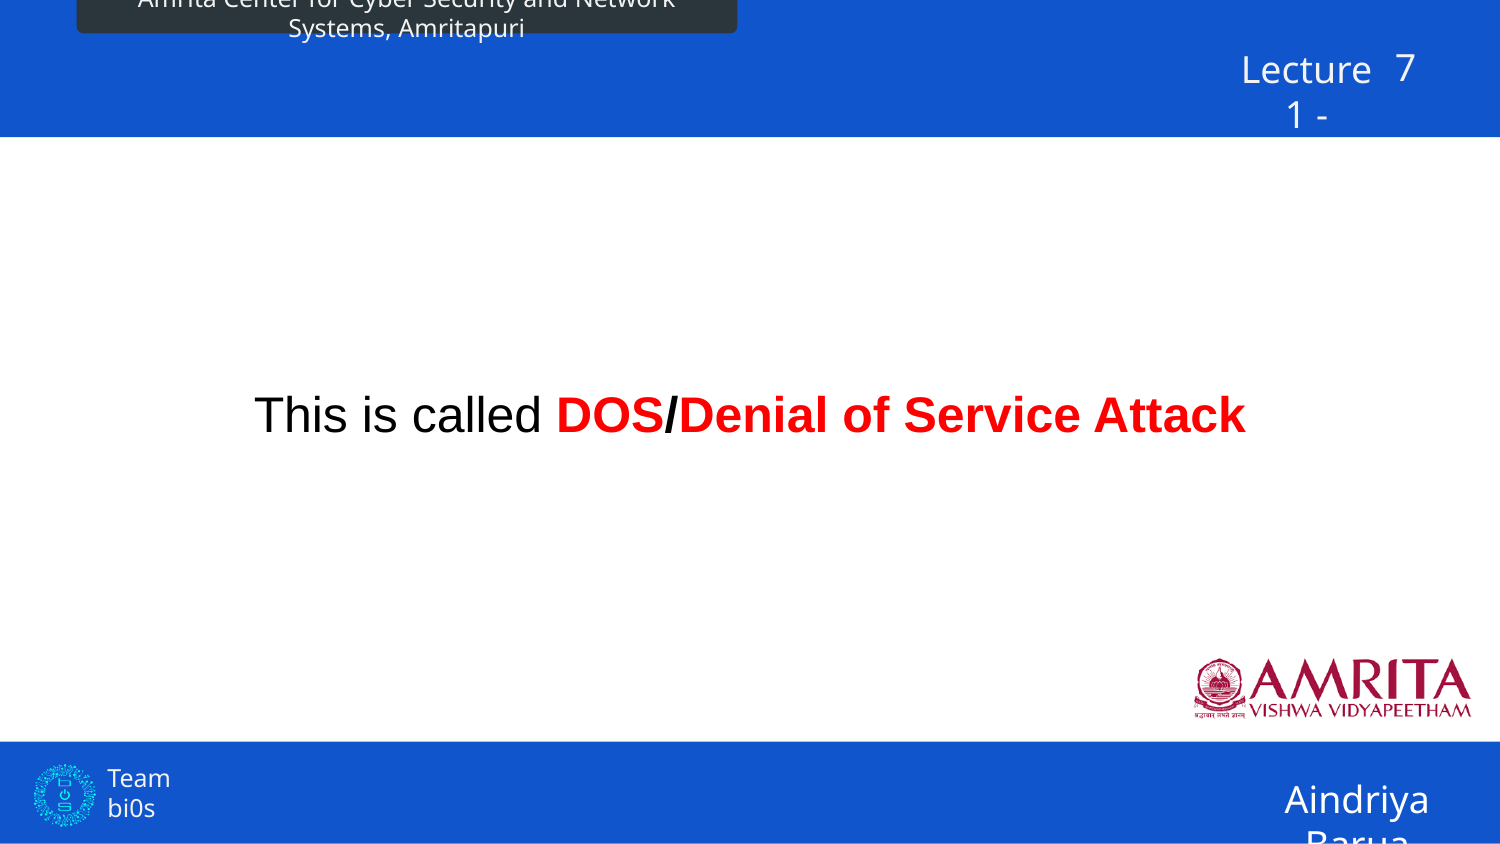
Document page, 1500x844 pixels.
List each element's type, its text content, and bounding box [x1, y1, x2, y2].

picture [30, 763, 99, 828]
text_box This is called DOS/Denial of Service Attack [116, 366, 1384, 477]
picture [1193, 654, 1473, 724]
slide_number <number> [1322, 42, 1489, 98]
